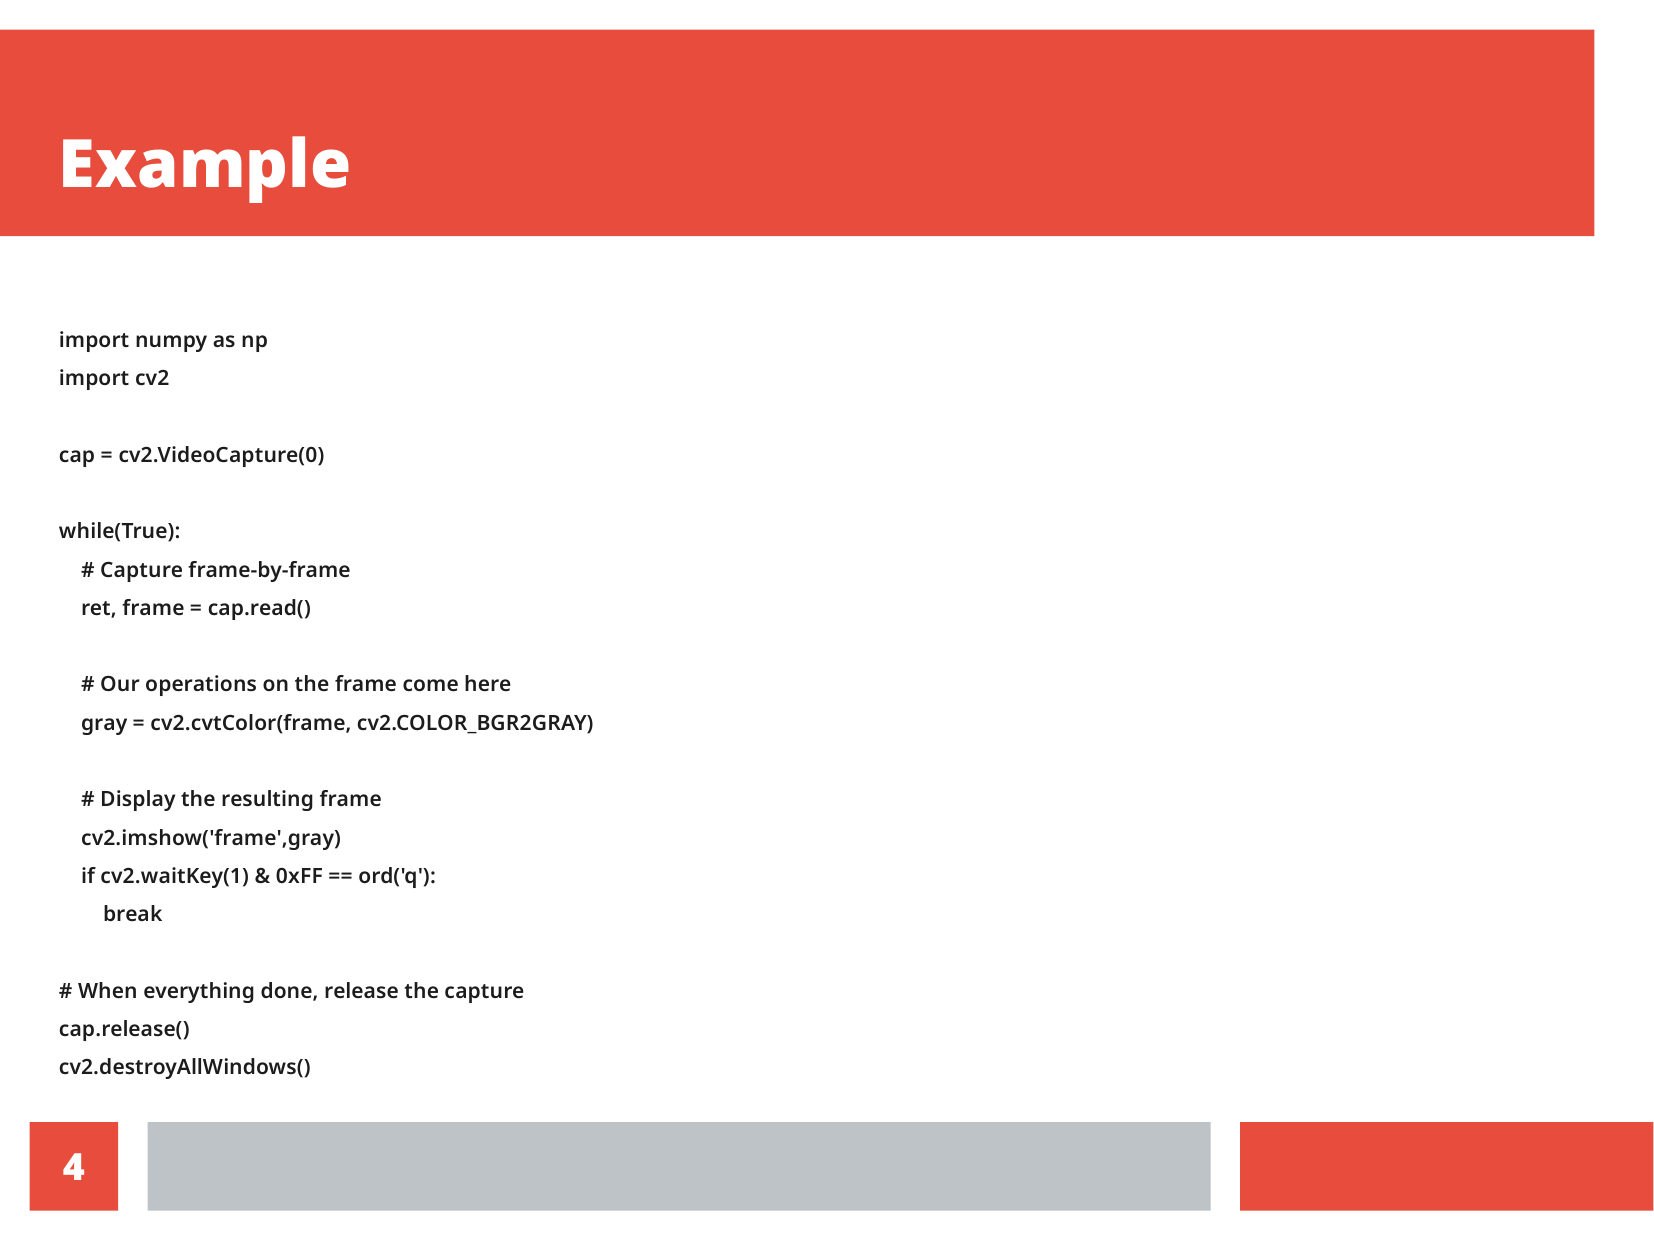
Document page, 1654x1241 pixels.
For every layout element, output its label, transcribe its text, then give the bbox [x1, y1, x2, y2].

title Example [59, 59, 1595, 207]
list import numpy as np import cv2 cap = cv2.VideoCapture(0) while(True): # Capture frame-by-frame ret, frame = cap.read() # Our operations on the frame come here gray = cv2.cvtColor(frame, cv2.COLOR_BGR2GRAY) # Display the resulting frame cv2.imshow('frame',gray) if cv2.waitKey(1) & 0xFF == ord('q'): break # When everything done, release the capture cap.release() cv2.destroyAllWindows() [59, 324, 1565, 1093]
